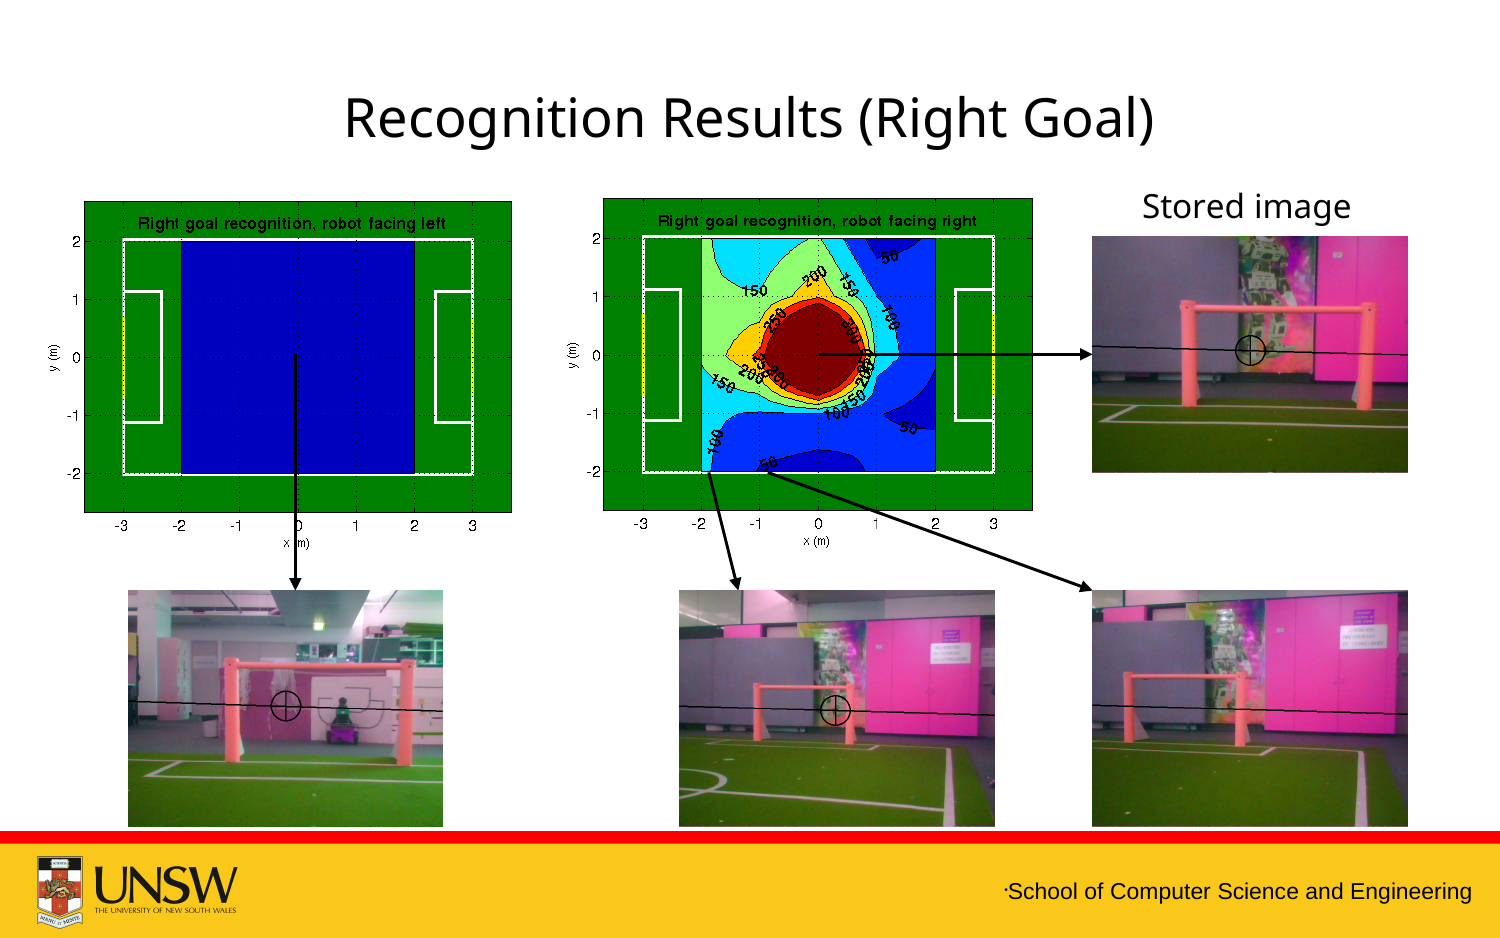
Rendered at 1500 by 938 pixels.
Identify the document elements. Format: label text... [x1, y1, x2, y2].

picture [679, 590, 995, 827]
picture [37, 856, 238, 929]
text_box Stored image [1122, 177, 1418, 248]
picture [1092, 236, 1408, 473]
picture [13, 154, 1084, 571]
picture [128, 590, 443, 827]
text_box Recognition Results (Right Goal) [75, 37, 1425, 194]
picture [1092, 590, 1408, 827]
